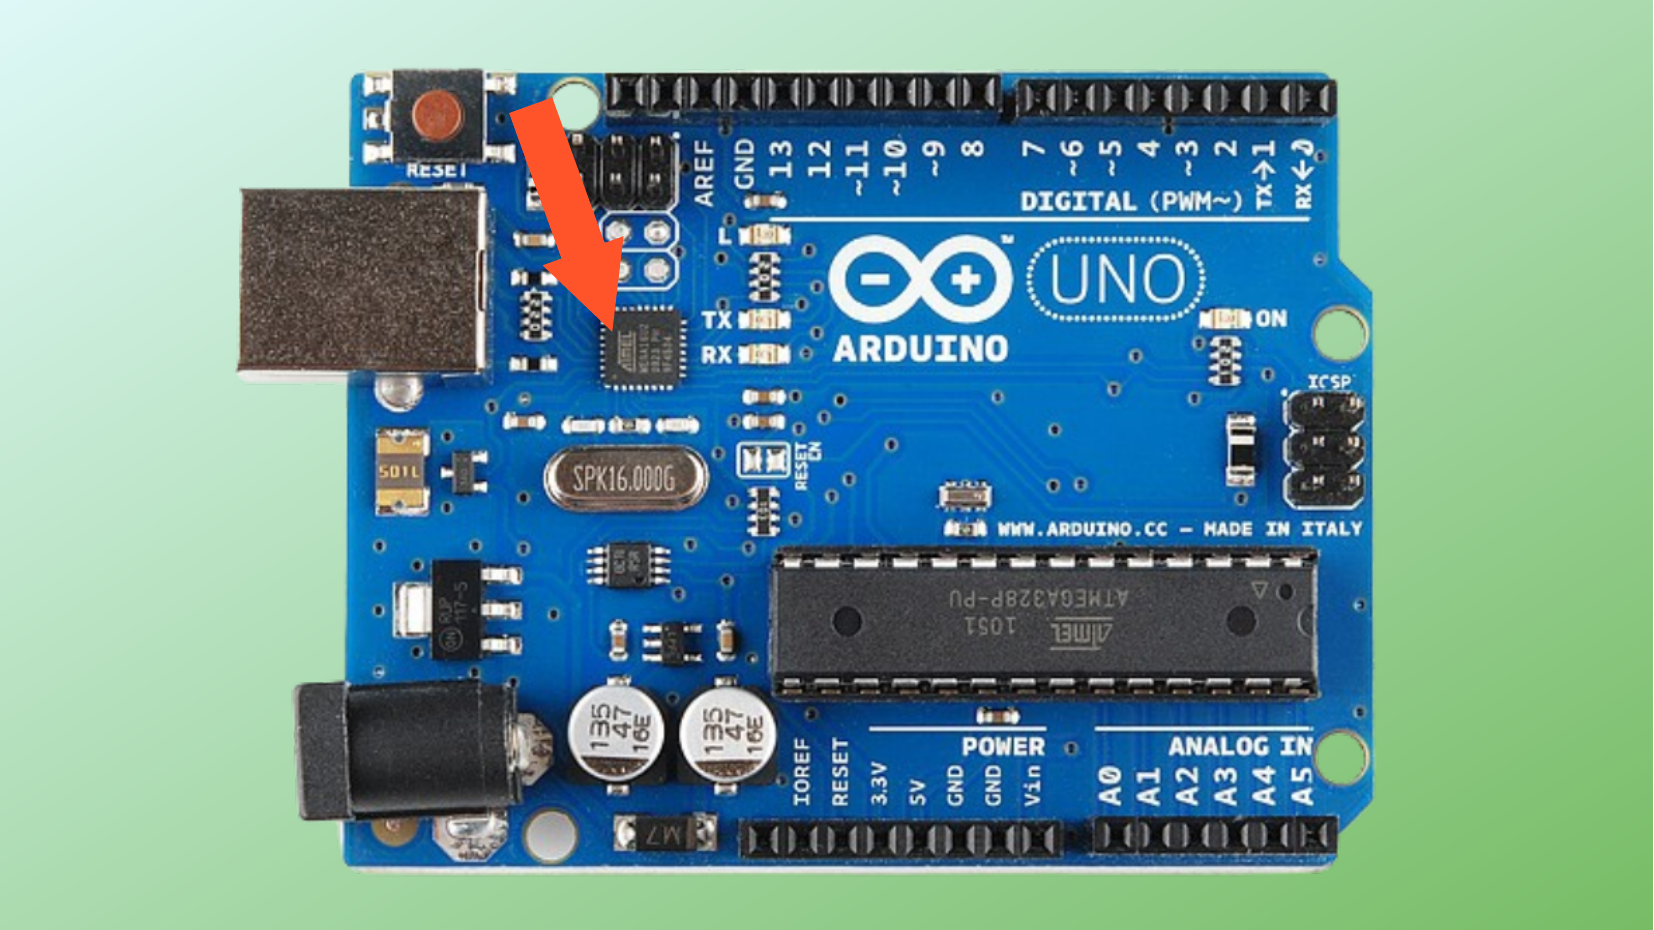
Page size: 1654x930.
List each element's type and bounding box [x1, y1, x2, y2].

picture [203, 25, 1407, 910]
